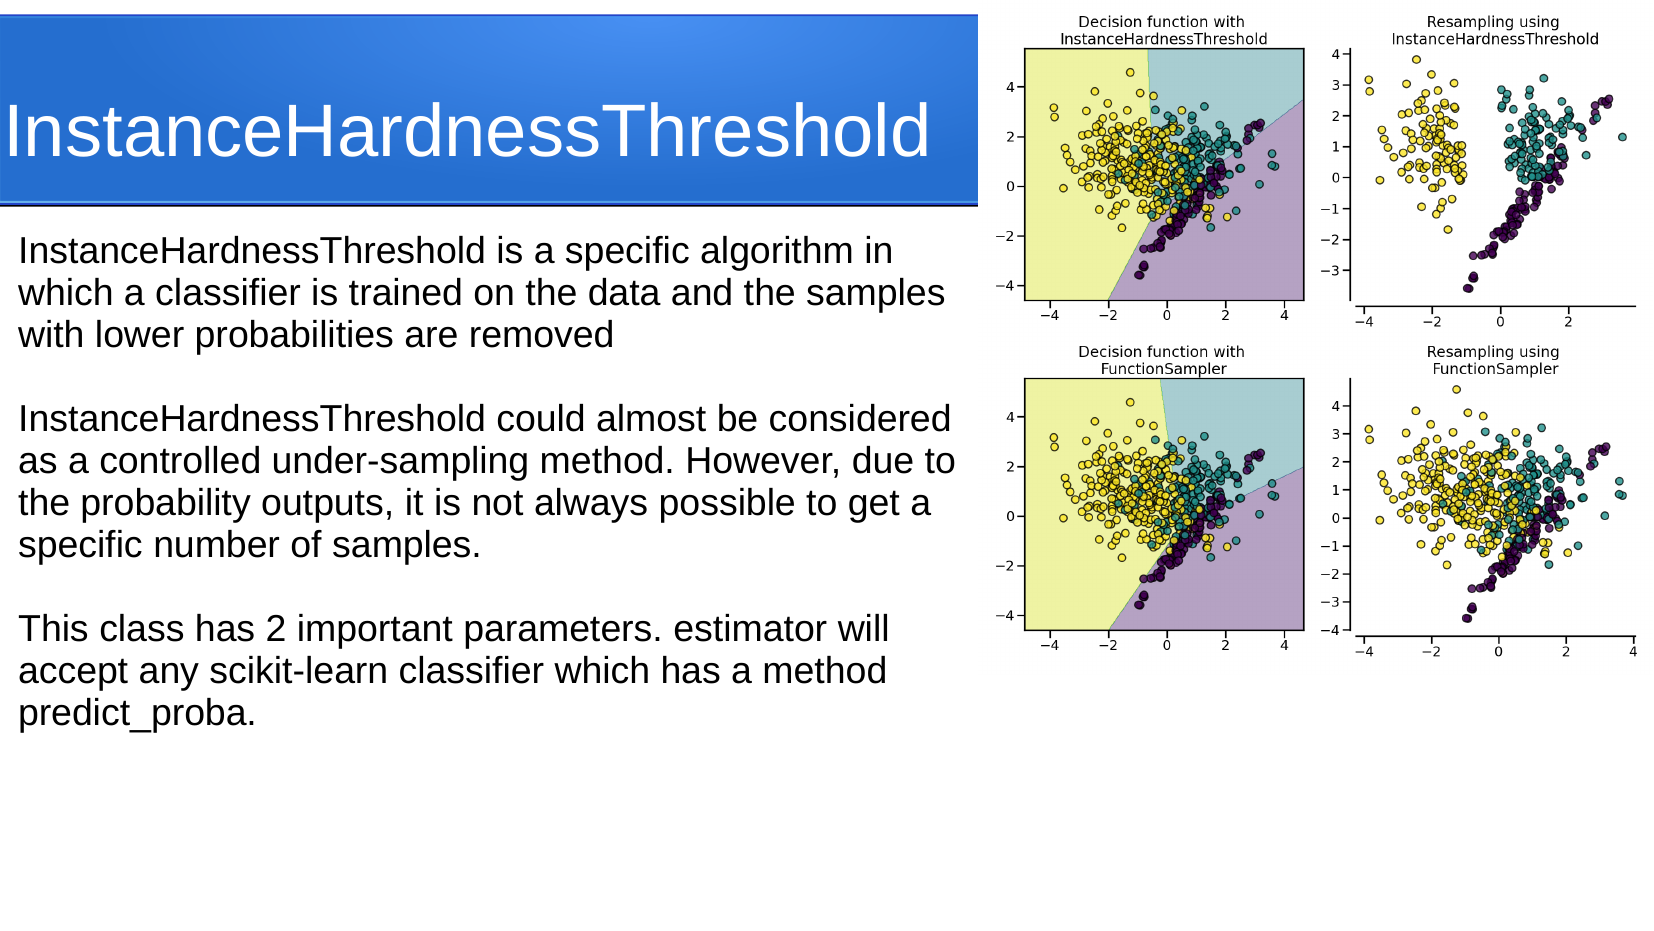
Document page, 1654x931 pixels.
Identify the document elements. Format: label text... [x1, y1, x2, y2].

picture [978, 0, 1654, 675]
text_box InstanceHardnessThreshold is a specific algorithm in which a classifier is trained on the data and the samples with lower probabilities are removed InstanceHardnessThreshold could almost be considered as a controlled under-sampling method. However, due to the probability outputs, it is not always possible to get a specific number of samples. This class has 2 important parameters. estimator will accept any scikit-learn classifier which has a method predict_proba. [3, 222, 991, 741]
title InstanceHardnessThreshold [3, 5, 978, 222]
